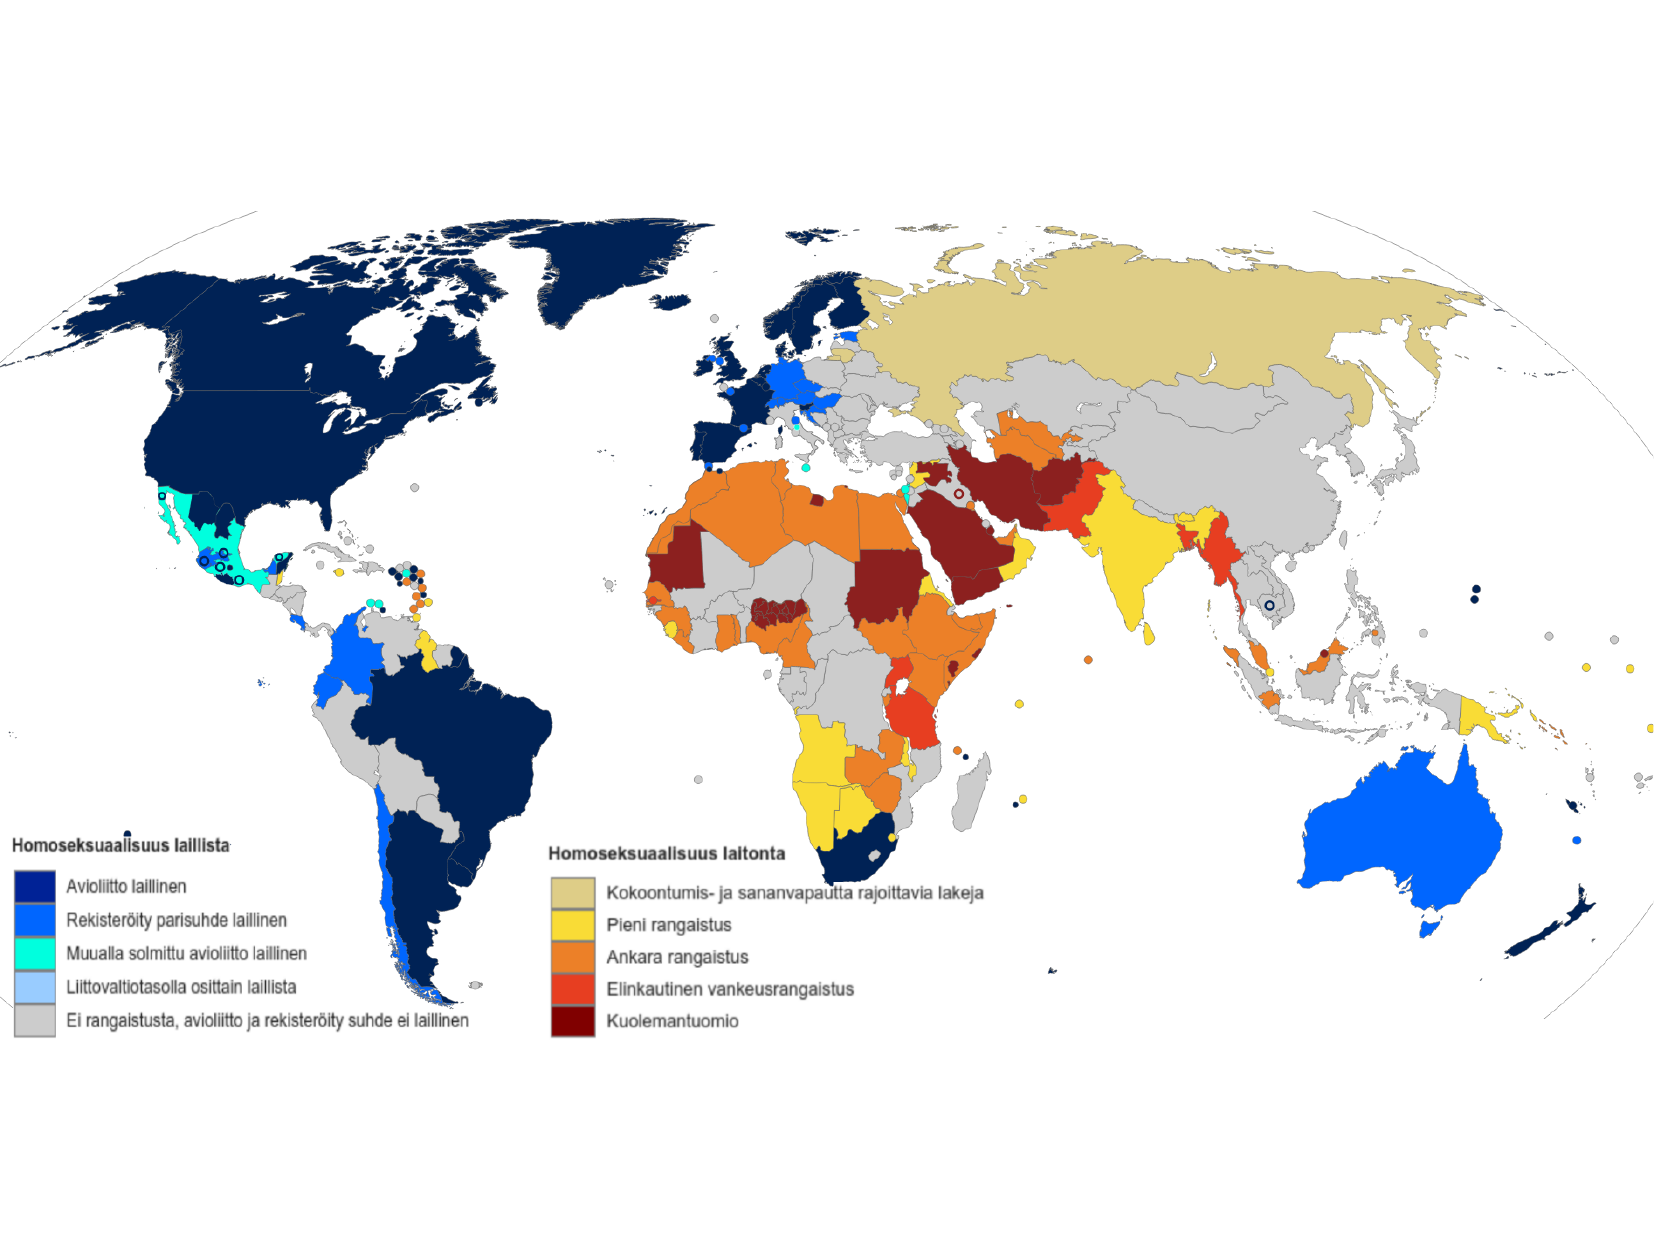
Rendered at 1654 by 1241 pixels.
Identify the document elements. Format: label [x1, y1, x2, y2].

picture [0, 211, 1654, 1042]
